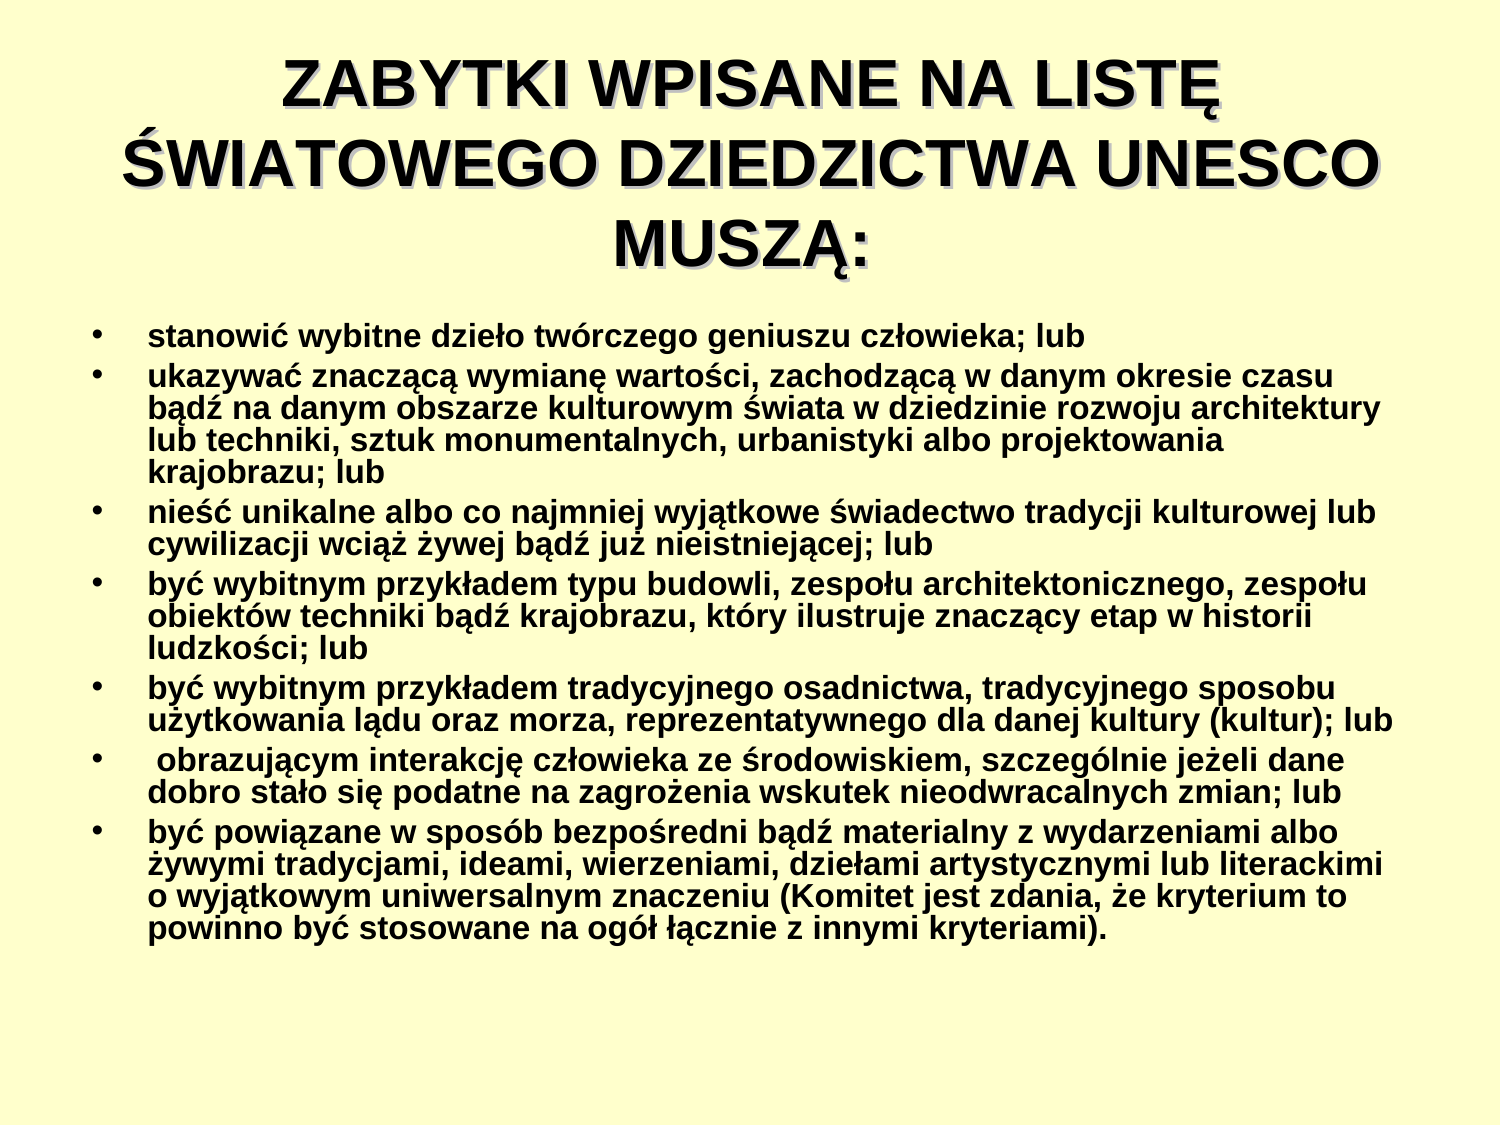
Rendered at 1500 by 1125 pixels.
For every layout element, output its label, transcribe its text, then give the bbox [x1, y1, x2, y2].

title ZABYTKI WPISANE NA LISTĘ ŚWIATOWEGO DZIEDZICTWA UNESCO MUSZĄ: [76, 66, 1427, 254]
list stanowić wybitne dzieło twórczego geniuszu człowieka; lub ukazywać znaczącą wymianę wartości, zachodzącą w danym okresie czasu bądź na danym obszarze kulturowym świata w dziedzinie rozwoju architektury lub techniki, sztuk monumentalnych, urbanistyki albo projektowania krajobrazu; lub nieść unikalne albo co najmniej wyjątkowe świadectwo tradycji kulturowej lub cywilizacji wciąż żywej bądź już nieistniejącej; lub być wybitnym przykładem typu budowli, zespołu architektonicznego, zespołu obiektów techniki bądź krajobrazu, który ilustruje znaczący etap w historii ludzkości; lub być wybitnym przykładem tradycyjnego osadnictwa, tradycyjnego sposobu użytkowania lądu oraz morza, reprezentatywnego dla danej kultury (kultur); lub obrazującym interakcję człowieka ze środowiskiem, szczególnie jeżeli dane dobro stało się podatne na zagrożenia wskutek nieodwracalnych zmian; lub być powiązane w sposób bezpośredni bądź materialny z wydarzeniami albo żywymi tradycjami, ideami, wierzeniami, dziełami artystycznymi lub literackimi o wyjątkowym uniwersalnym znaczeniu (Komitet jest zdania, że kryterium to powinno być stosowane na ogół łącznie z innymi kryteriami). [76, 314, 1427, 1057]
